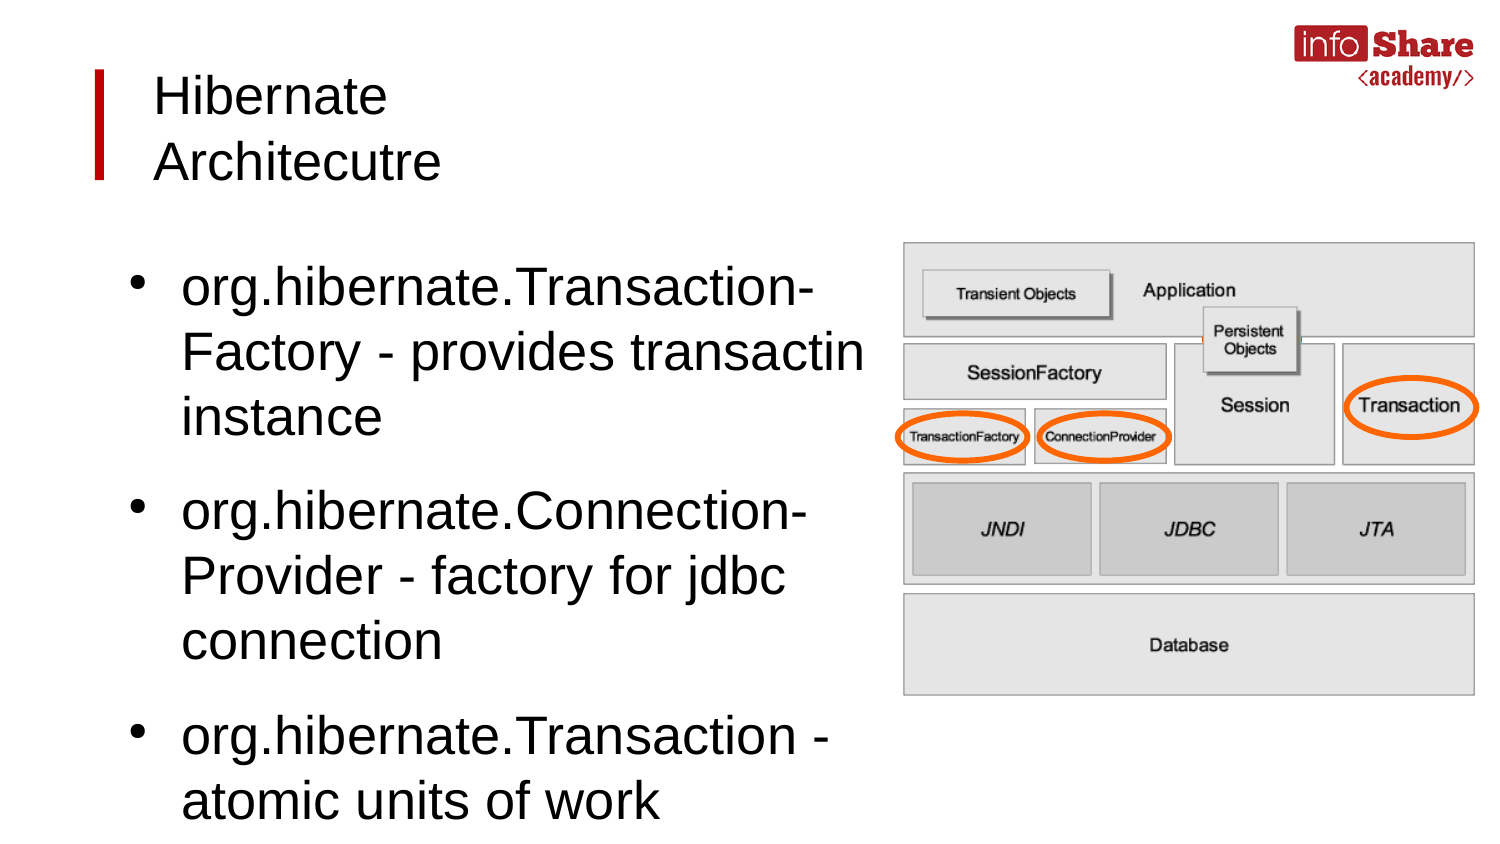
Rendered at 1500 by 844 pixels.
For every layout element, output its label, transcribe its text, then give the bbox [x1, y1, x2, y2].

picture [1267, 0, 1500, 117]
title Hibernate Architecutre [138, 45, 668, 187]
picture [885, 224, 1486, 709]
list org.hibernate.Transaction-Factory - provides transactin instance org.hibernate.Connection-Provider - factory for jdbc connection org.hibernate.Transaction - atomic units of work [95, 236, 886, 753]
